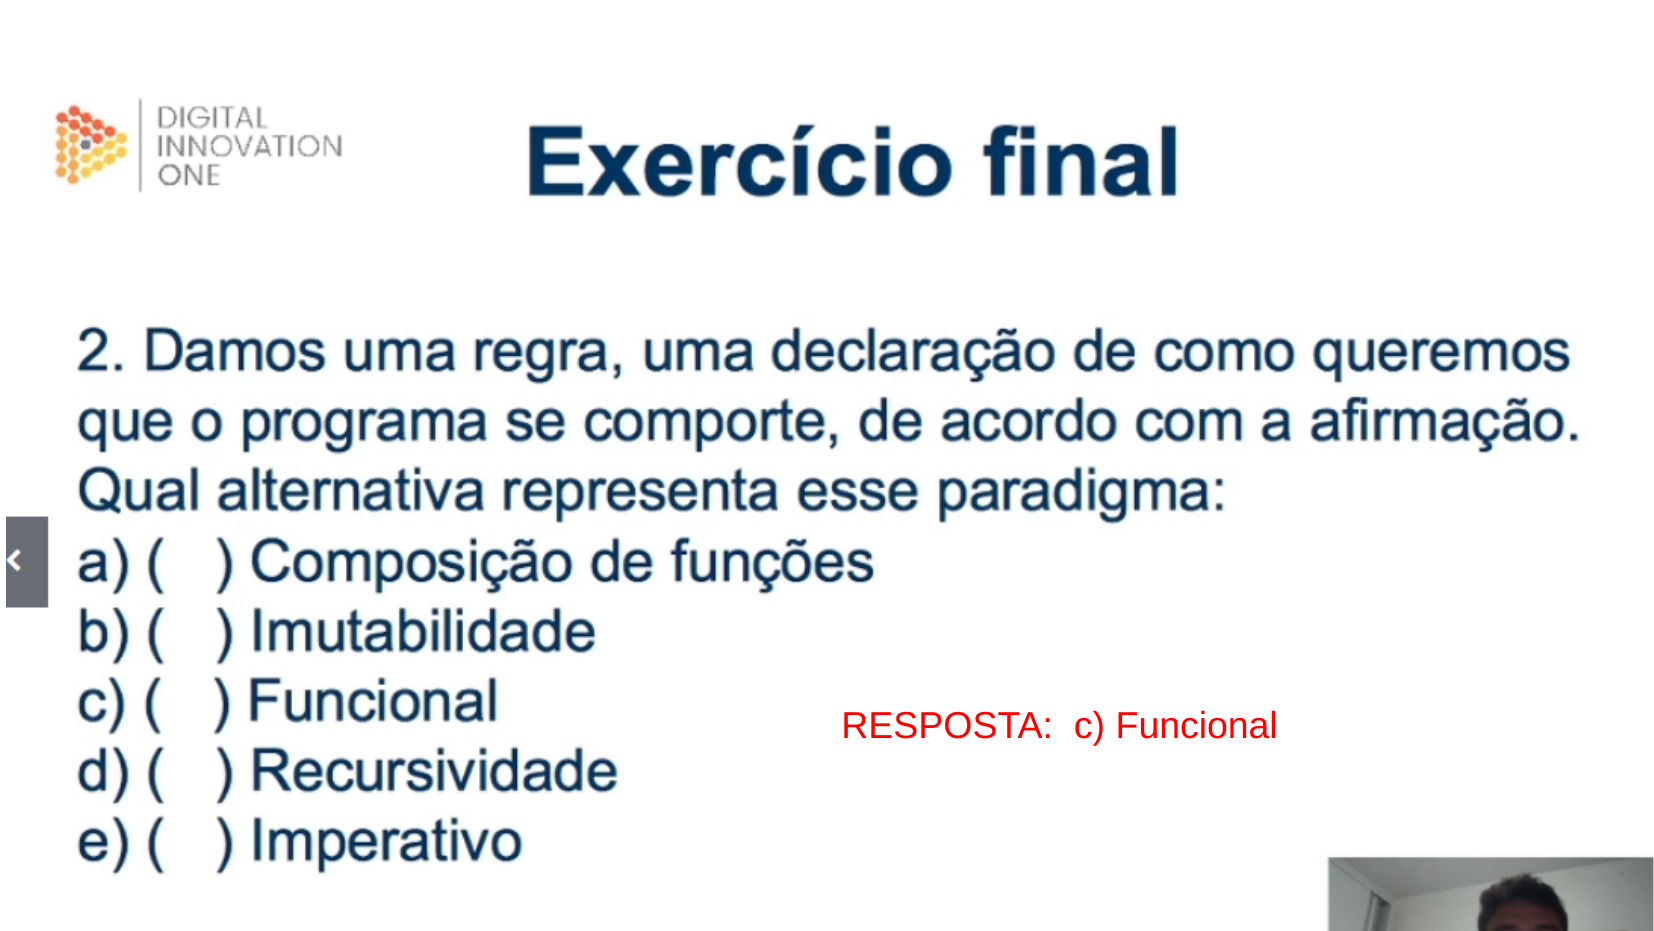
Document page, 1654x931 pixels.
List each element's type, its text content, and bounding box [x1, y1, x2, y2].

picture [6, 58, 1654, 931]
text_box RESPOSTA: c) Funcional [826, 696, 1304, 754]
